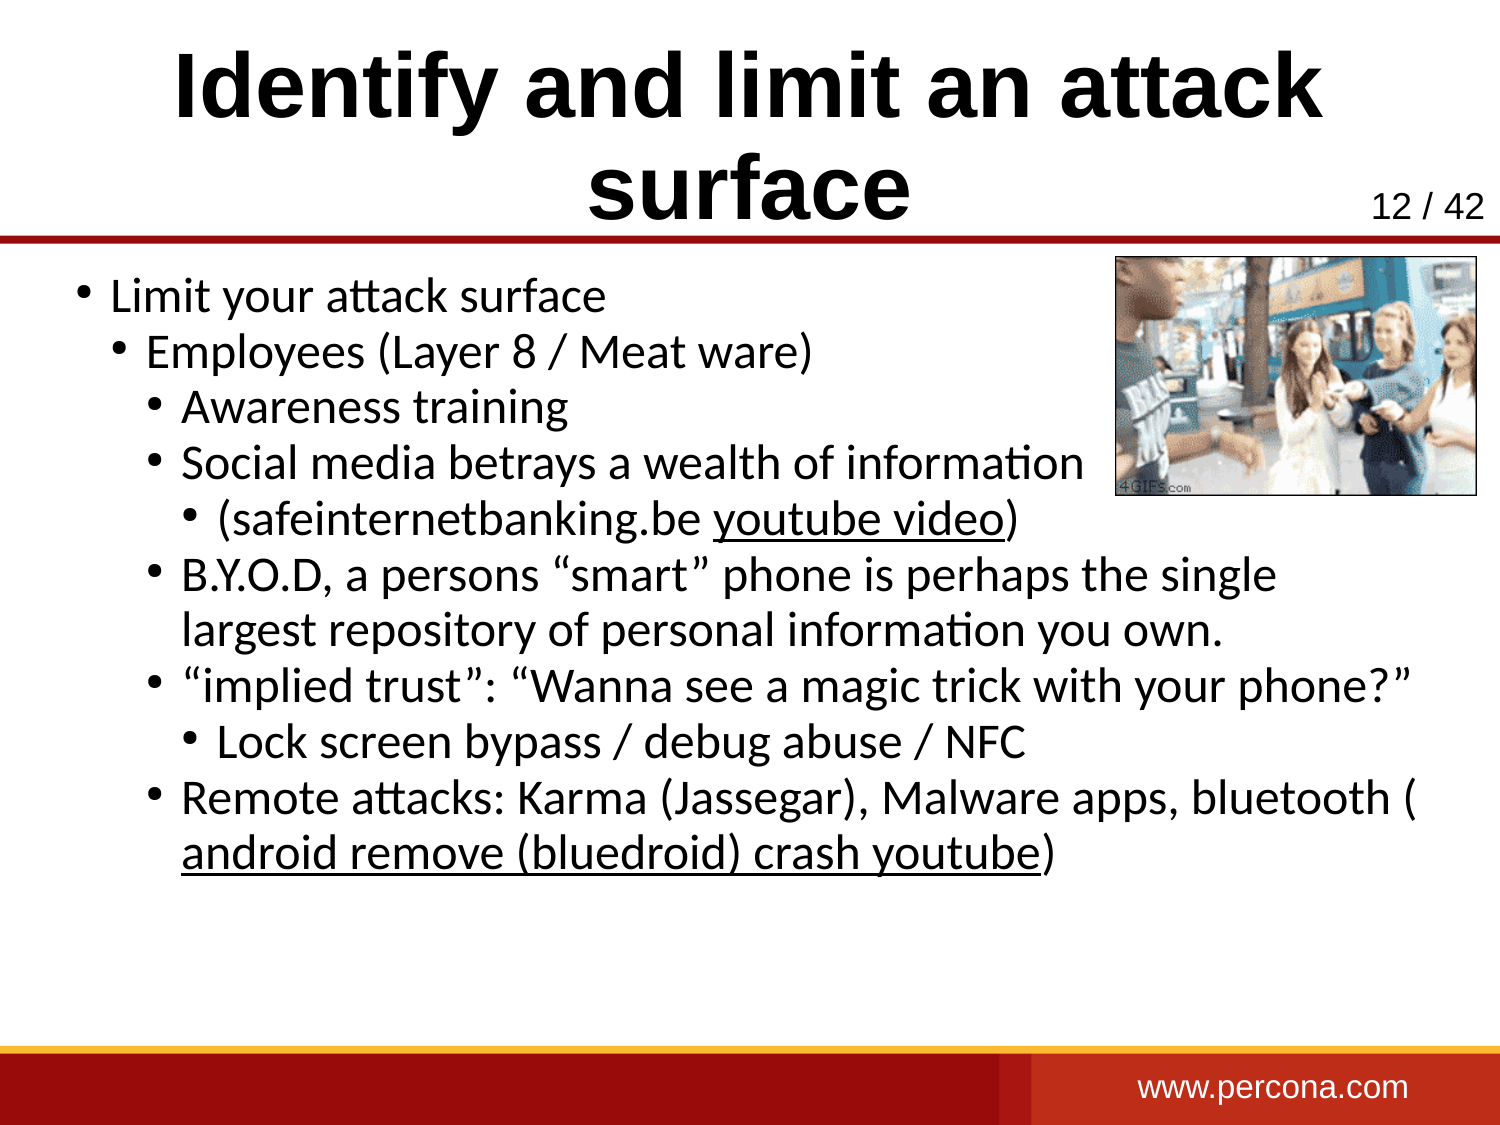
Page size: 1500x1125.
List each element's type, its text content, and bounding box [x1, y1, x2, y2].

picture [1115, 256, 1477, 497]
text_box Limit your attack surface Employees (Layer 8 / Meat ware) Awareness training Social media betrays a wealth of information (safeinternetbanking.be youtube video) B.Y.O.D, a persons “smart” phone is perhaps the single largest repository of personal information you own. “implied trust”: “Wanna see a magic trick with your phone?” Lock screen bypass / debug abuse / NFC Remote attacks: Karma (Jassegar), Malware apps, bluetooth (android remove (bluedroid) crash youtube) [74, 263, 1425, 1006]
text_box Identify and limit an attack surface [74, 44, 1425, 232]
